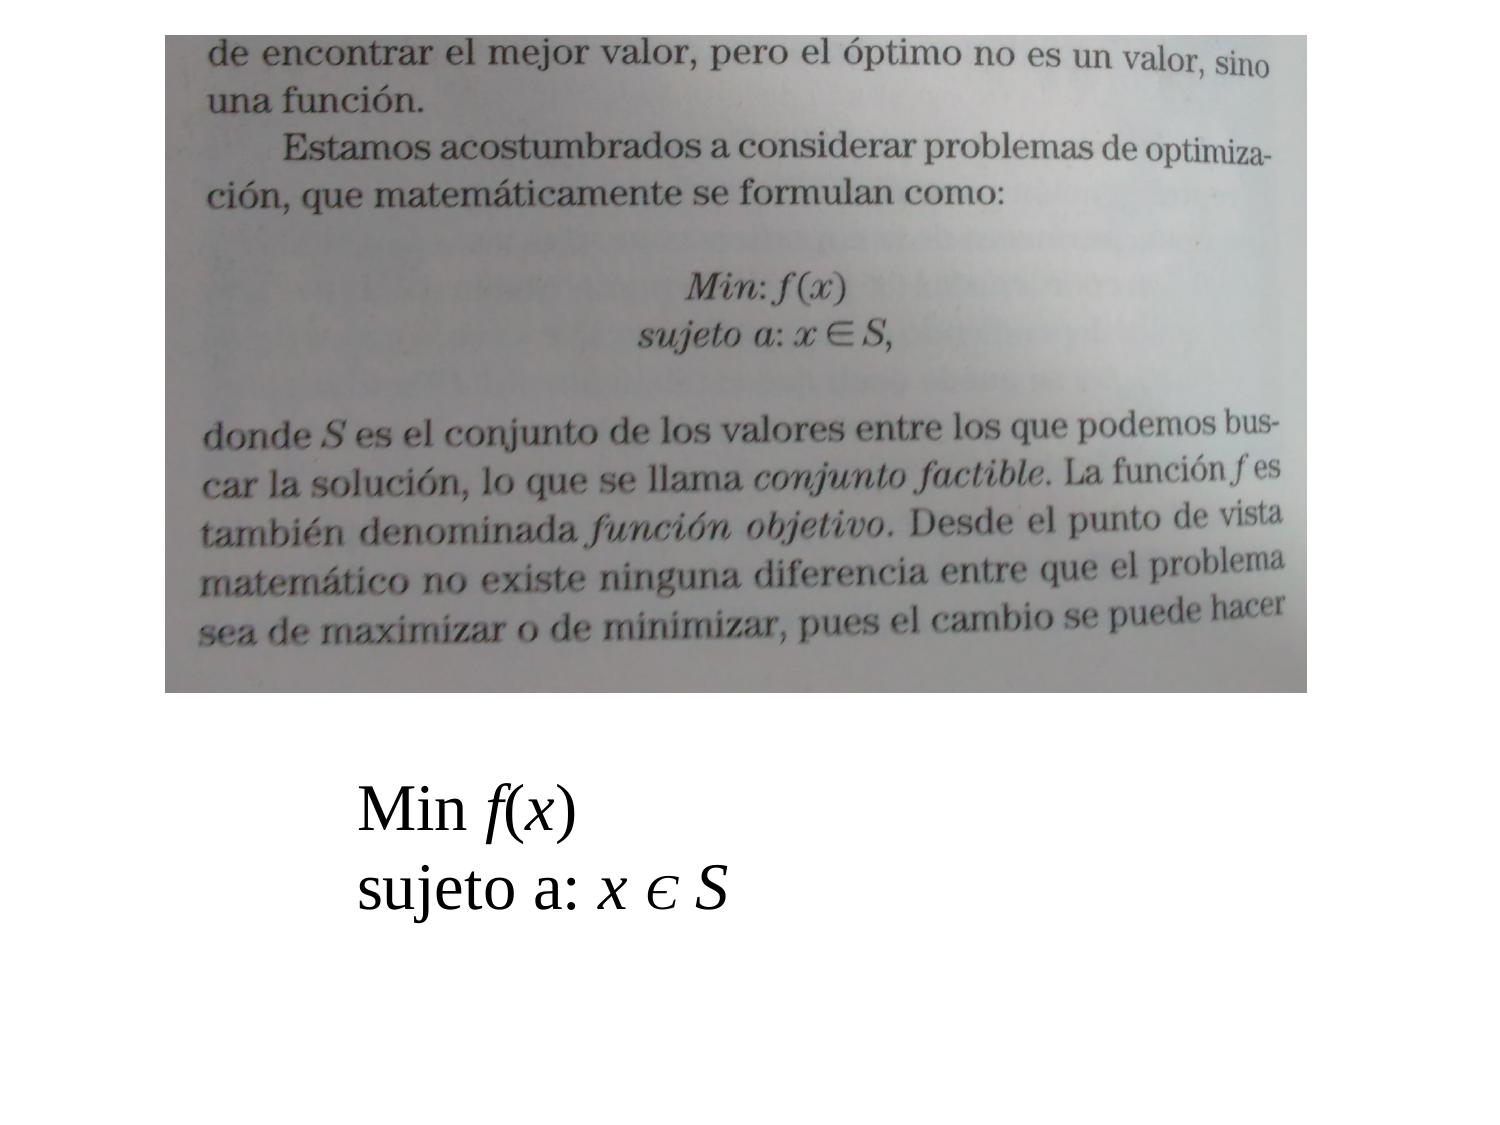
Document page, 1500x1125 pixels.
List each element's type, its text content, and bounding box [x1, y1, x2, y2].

picture [165, 35, 1307, 693]
text_box Min f(x) sujeto a: x Є S [342, 755, 1170, 931]
